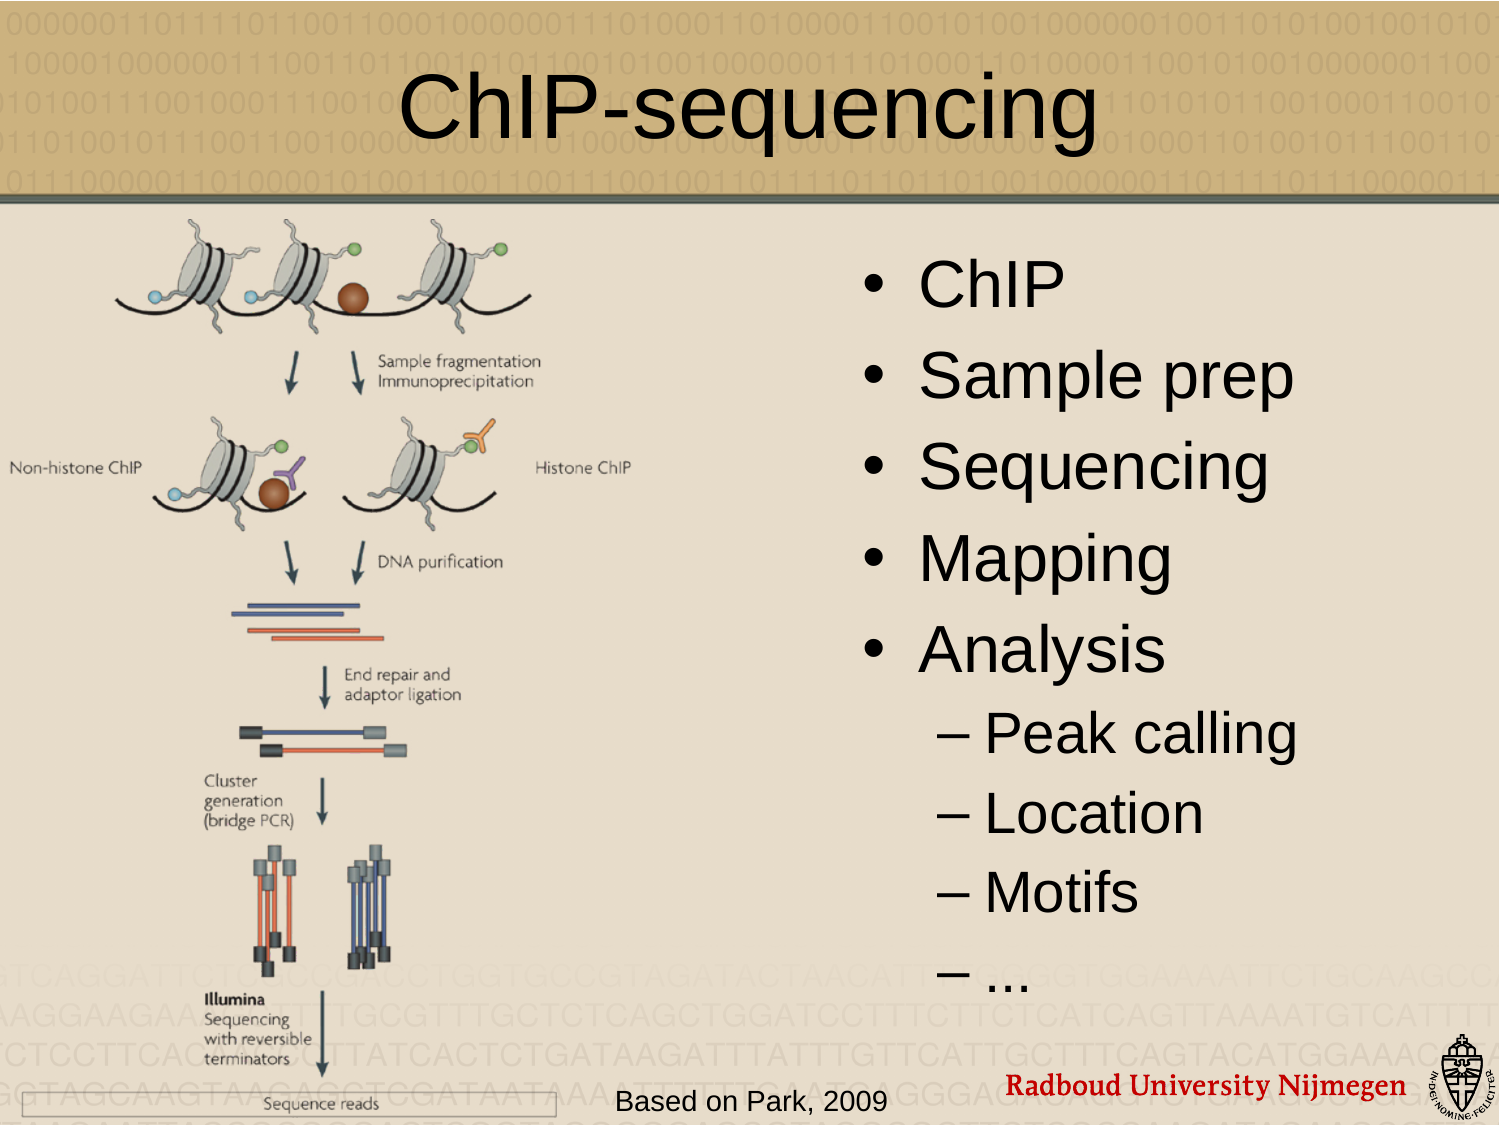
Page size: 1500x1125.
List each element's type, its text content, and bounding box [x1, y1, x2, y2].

picture [0, 1, 1500, 1125]
text_box Based on Park, 2009 [600, 1075, 976, 1125]
title ChIP-sequencing [75, 7, 1425, 196]
list ChIP Sample prep Sequencing Mapping Analysis Peak calling Location Motifs ... [862, 243, 1426, 1068]
